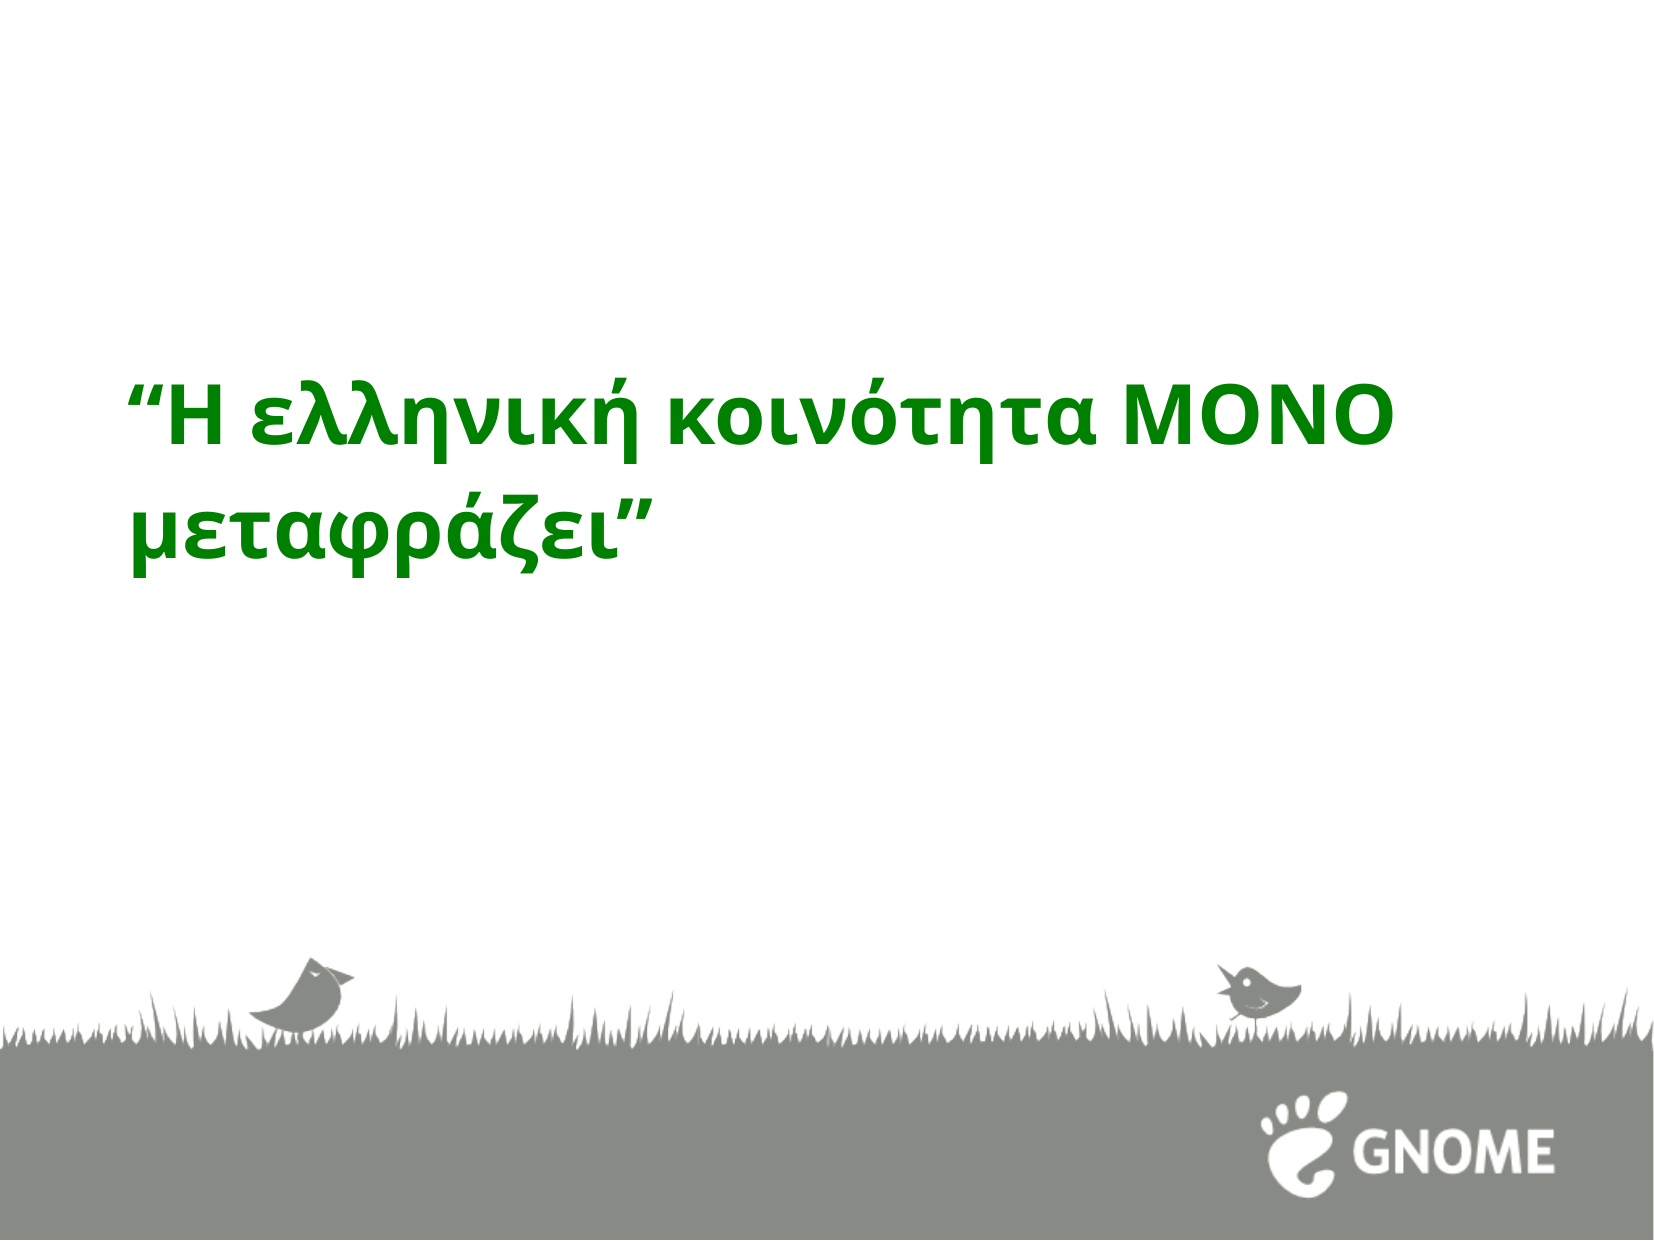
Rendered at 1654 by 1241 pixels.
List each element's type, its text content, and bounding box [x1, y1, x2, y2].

picture [0, 0, 1654, 1241]
text_box “Η ελληνική κοινότητα ΜΟΝΟ μεταφράζει” [112, 348, 1576, 591]
